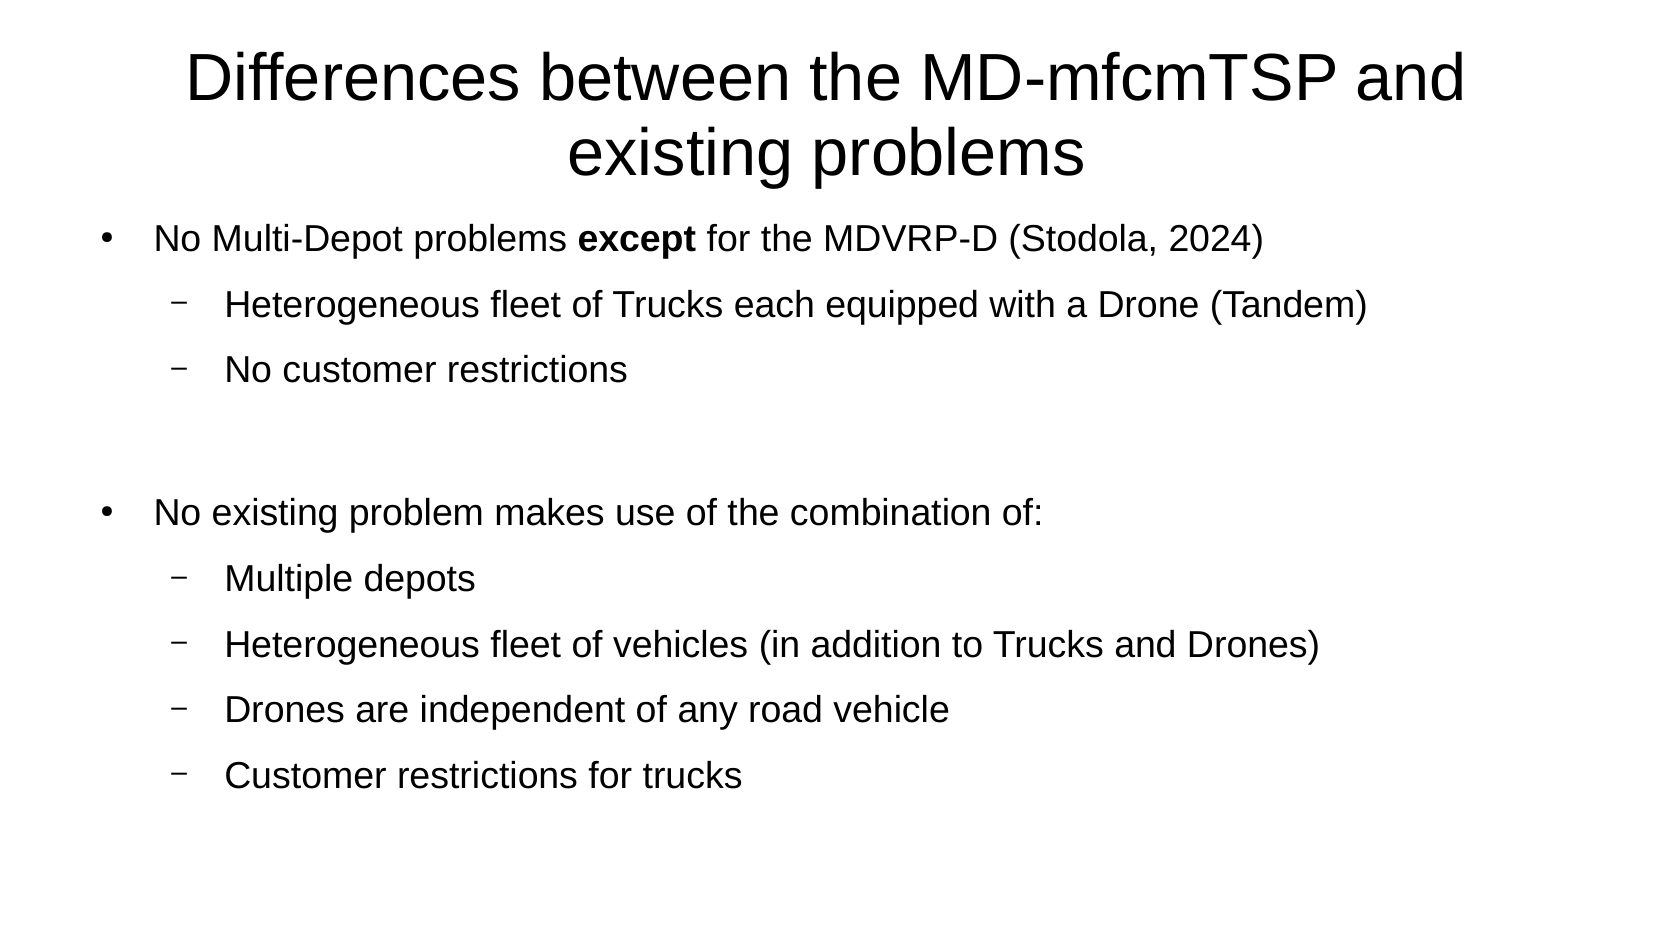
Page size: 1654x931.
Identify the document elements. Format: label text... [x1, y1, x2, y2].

title Differences between the MD-mfcmTSP and existing problems [82, 37, 1571, 193]
list No Multi-Depot problems except for the MDVRP-D (Stodola, 2024) Heterogeneous fleet of Trucks each equipped with a Drone (Tandem) No customer restrictions No existing problem makes use of the combination of: Multiple depots Heterogeneous fleet of vehicles (in addition to Trucks and Drones) Drones are independent of any road vehicle Customer restrictions for trucks [82, 217, 1571, 901]
